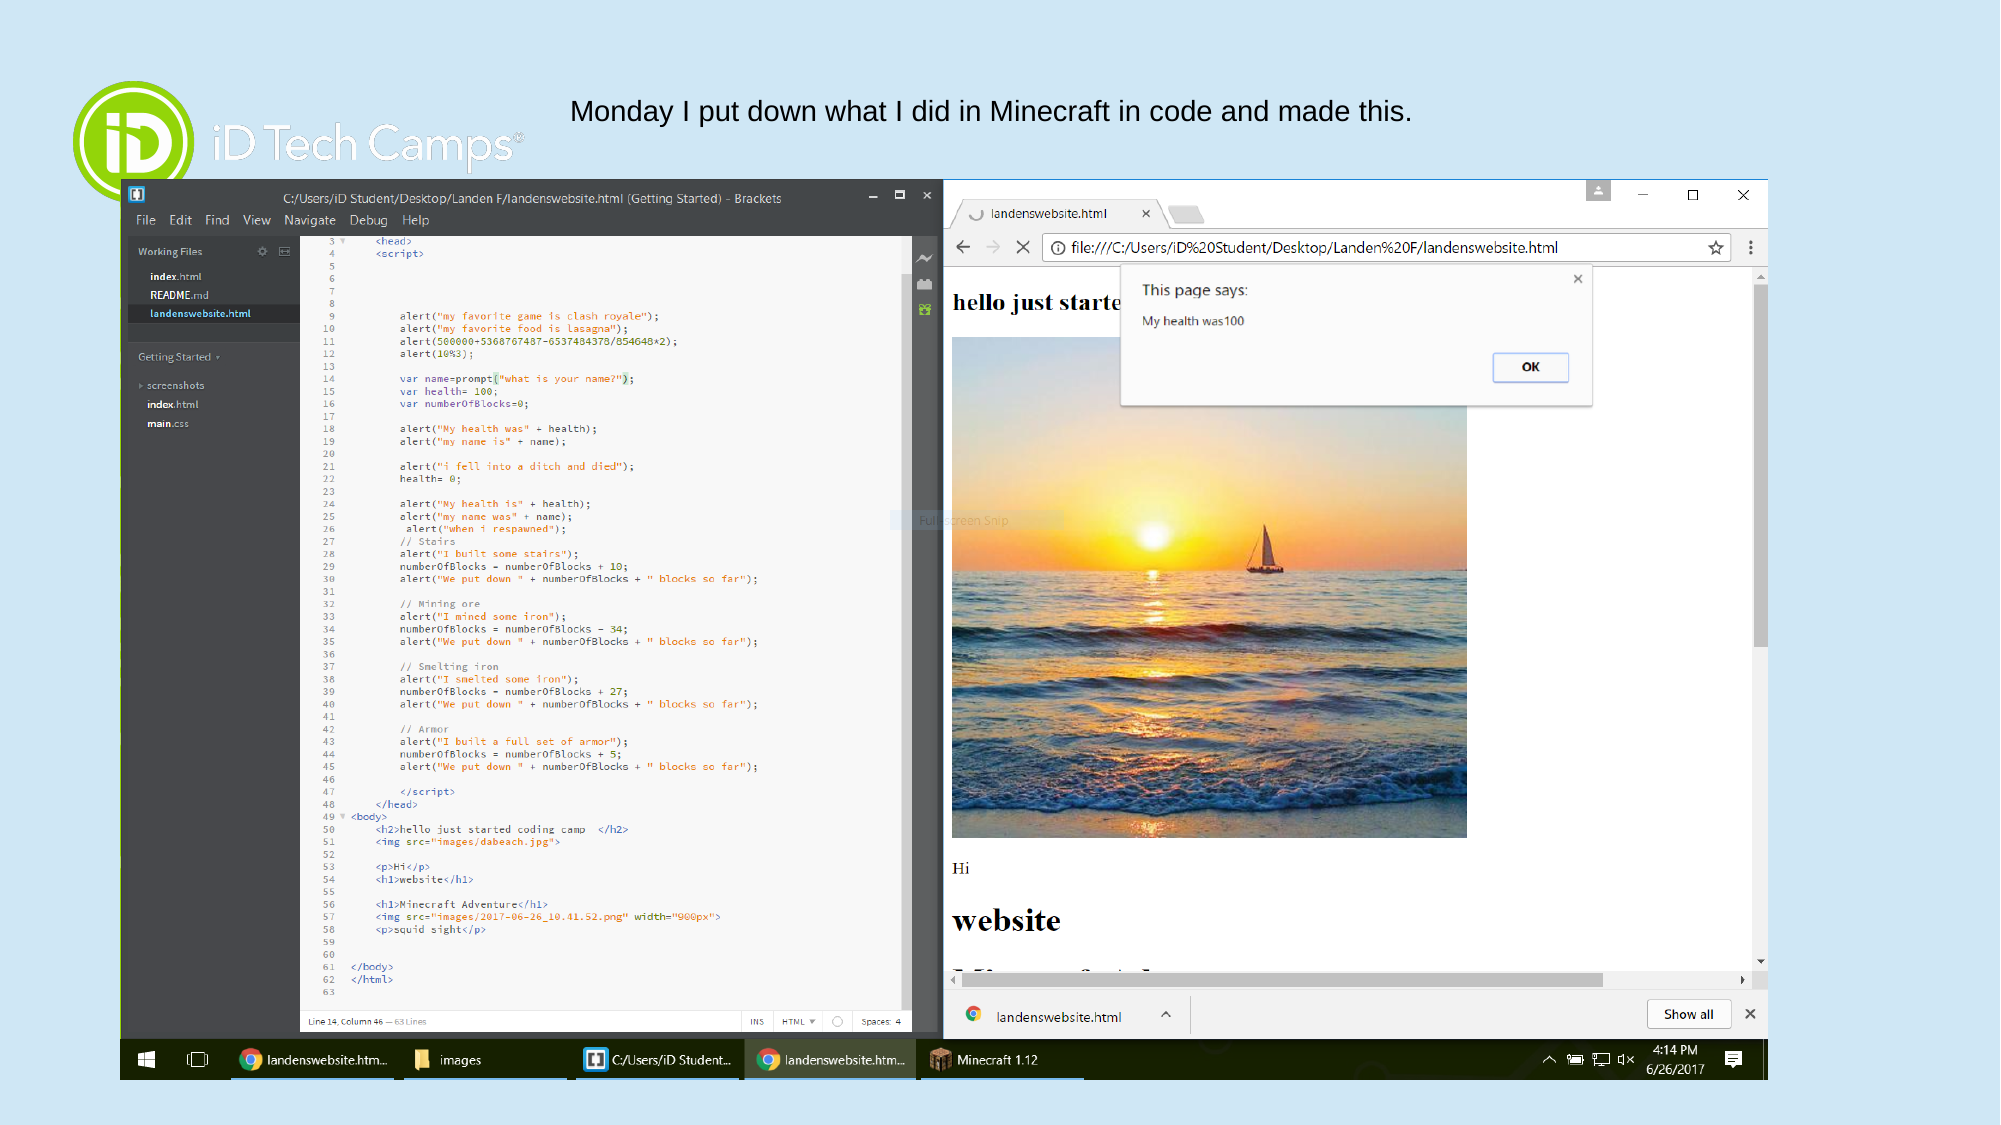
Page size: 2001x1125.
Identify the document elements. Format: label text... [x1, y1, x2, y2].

picture [50, 57, 1768, 1081]
list Type Dates Here (ex: June 22nd – June 27th) [433, 1081, 1511, 1087]
title Monday I put down what I did in Minecraft in code and made this. [555, 0, 1742, 136]
